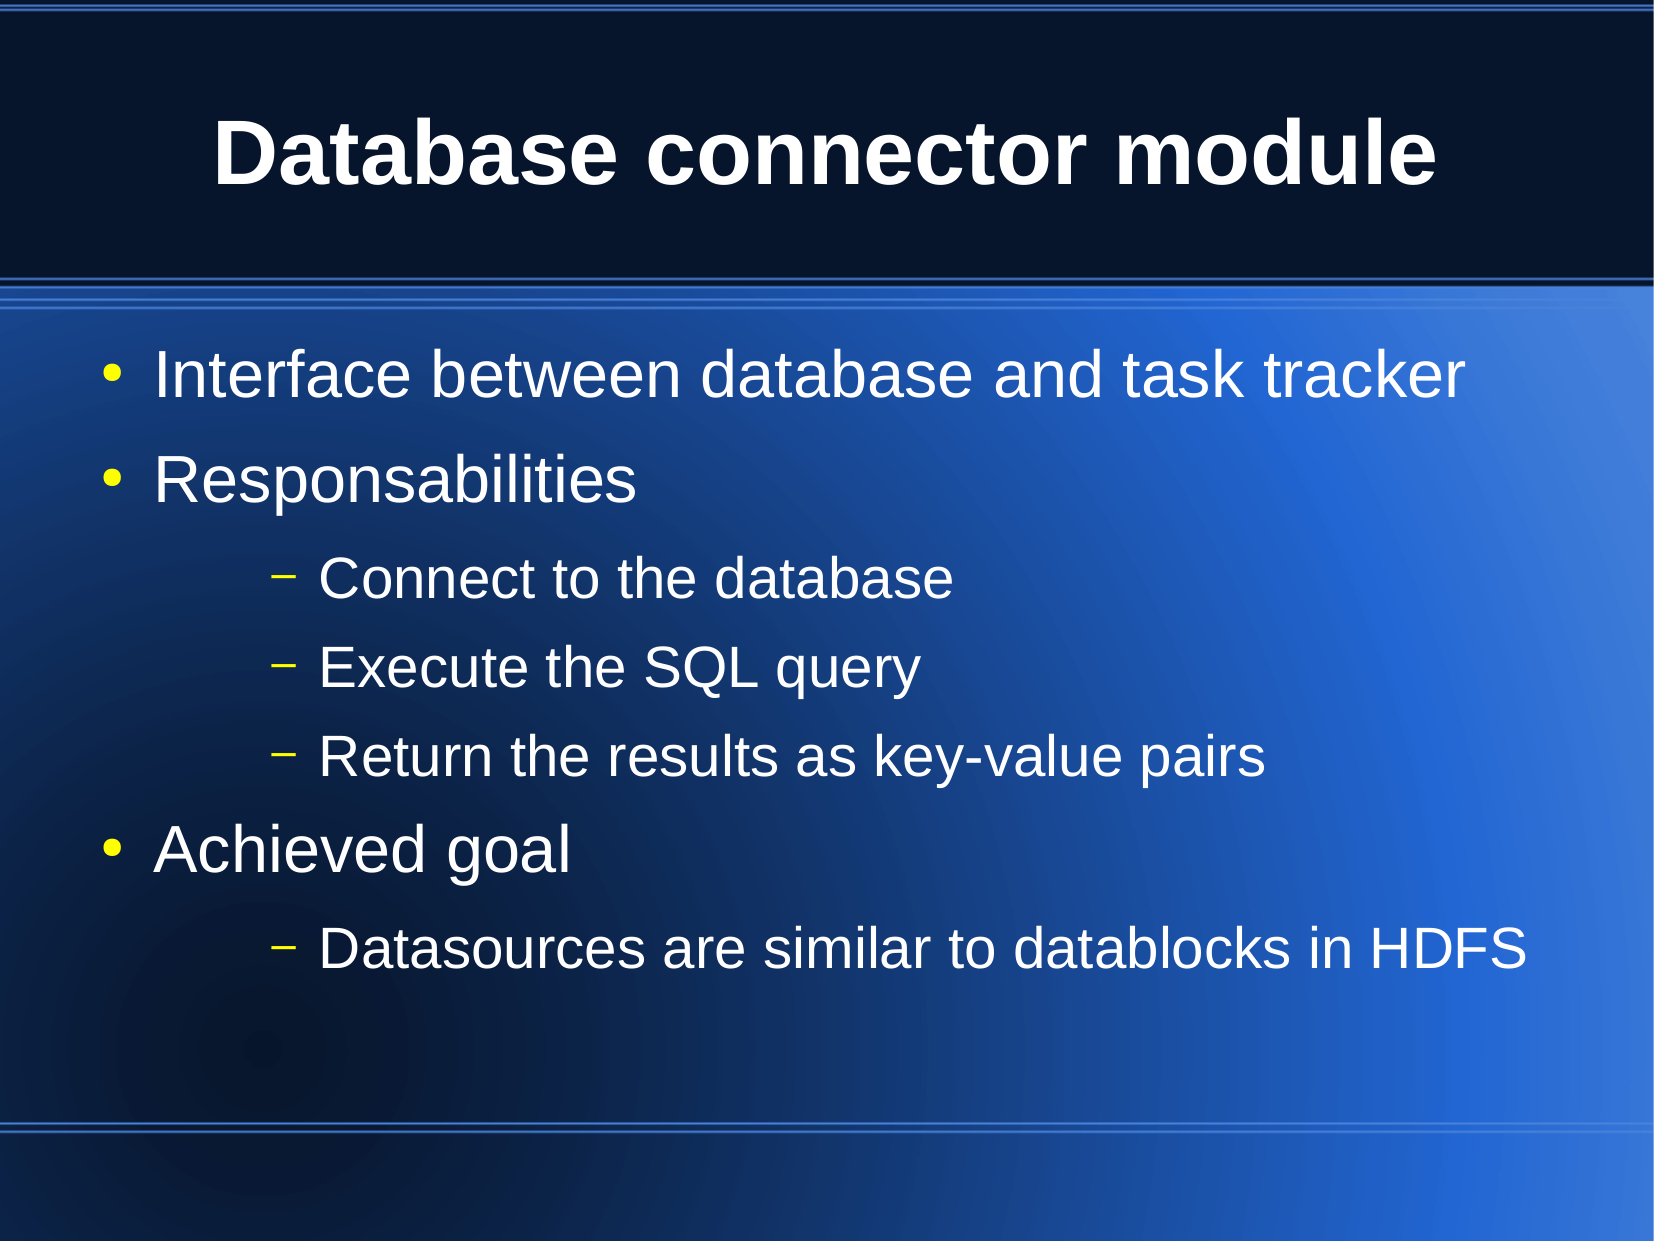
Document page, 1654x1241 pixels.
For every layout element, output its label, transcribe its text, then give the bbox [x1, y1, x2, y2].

title Database connector module [82, 49, 1571, 257]
picture [0, 0, 1654, 1241]
list Interface between database and task tracker Responsabilities Connect to the database Execute the SQL query Return the results as key-value pairs Achieved goal Datasources are similar to datablocks in HDFS [82, 337, 1565, 1075]
